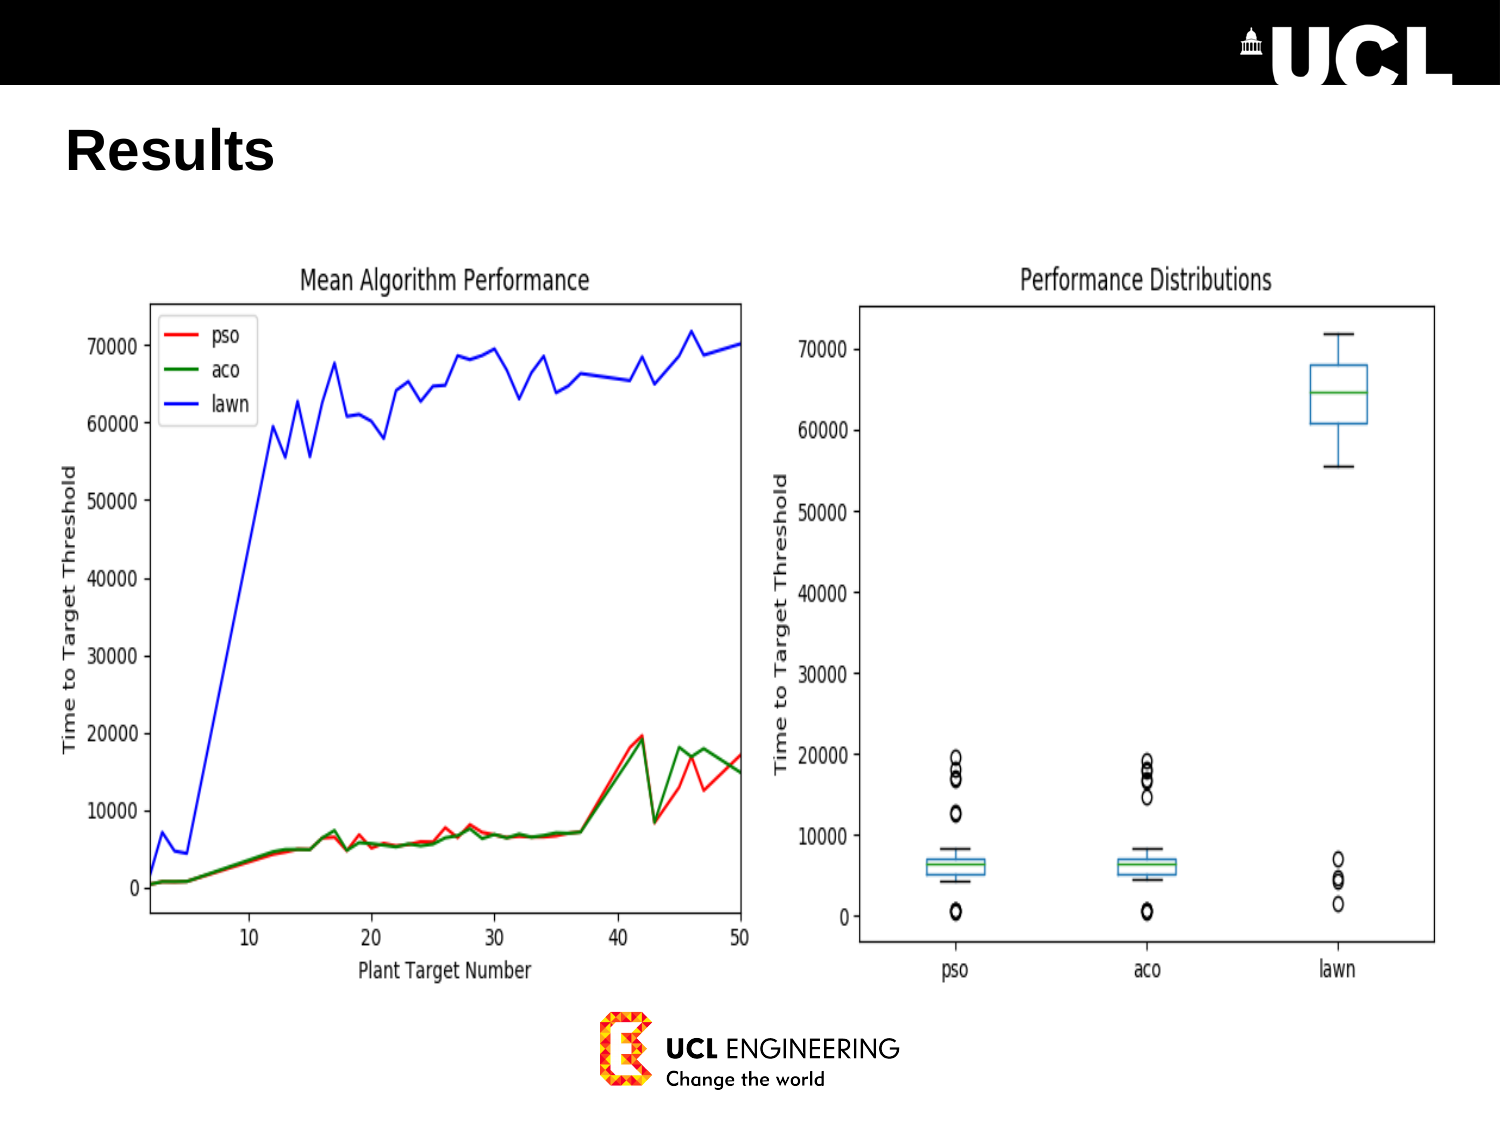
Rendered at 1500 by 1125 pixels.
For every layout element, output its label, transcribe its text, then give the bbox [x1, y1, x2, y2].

picture [763, 251, 1449, 1000]
text_box Results [51, 97, 1449, 223]
picture [0, 0, 1500, 85]
picture [600, 1011, 900, 1090]
picture [51, 251, 762, 1000]
